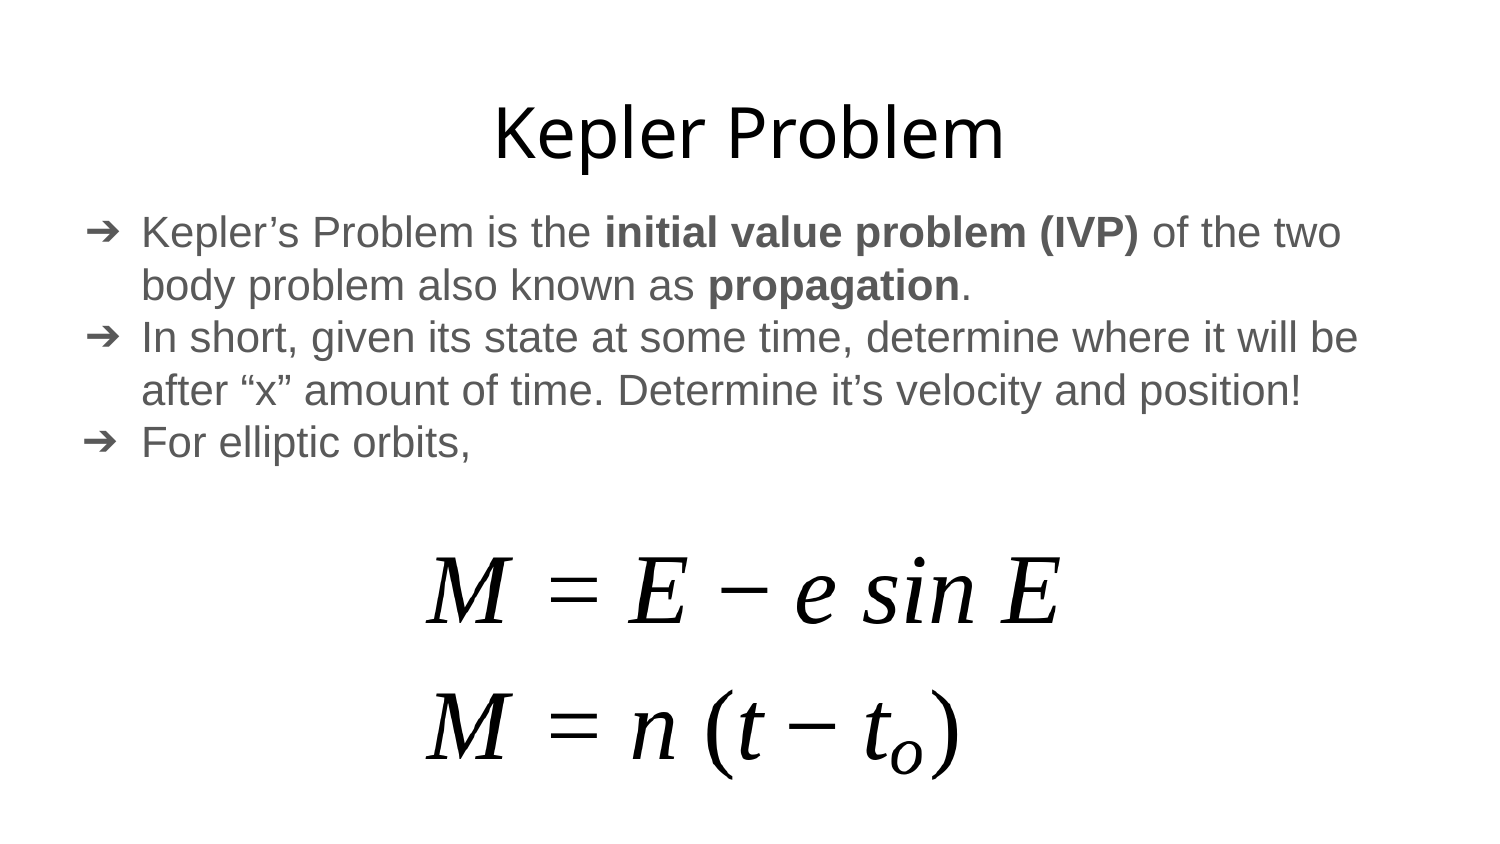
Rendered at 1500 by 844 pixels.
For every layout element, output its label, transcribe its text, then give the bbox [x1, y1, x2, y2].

list Kepler’s Problem is the initial value problem (IVP) of the two body problem also known as propagation. In short, given its state at some time, determine where it will be after “x” amount of time. Determine it’s velocity and position! For elliptic orbits, [51, 189, 1449, 750]
title Kepler Problem [51, 72, 1449, 167]
picture [415, 521, 1085, 810]
